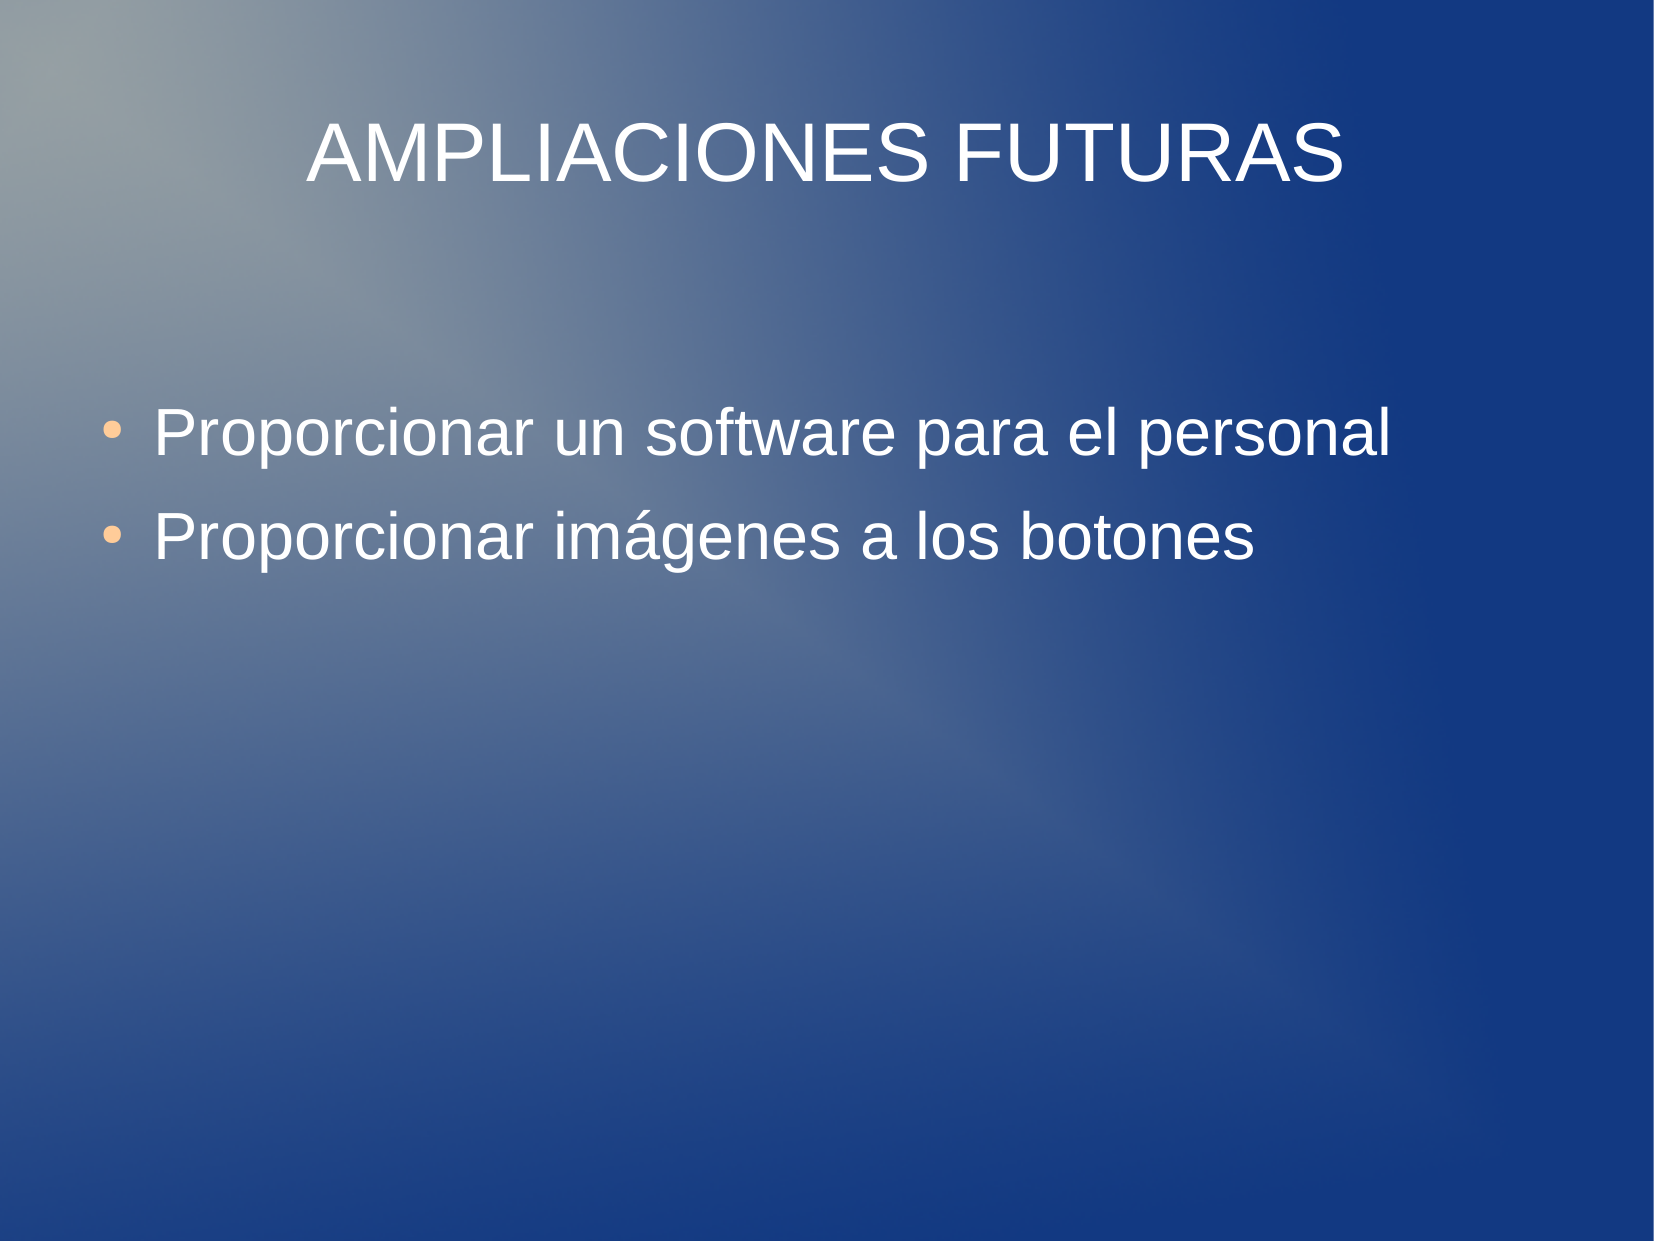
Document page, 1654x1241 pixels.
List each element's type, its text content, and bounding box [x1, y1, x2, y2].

picture [0, 0, 1654, 1241]
title AMPLIACIONES FUTURAS [82, 49, 1571, 257]
list Proporcionar un software para el personal Proporcionar imágenes a los botones [82, 290, 1571, 995]
